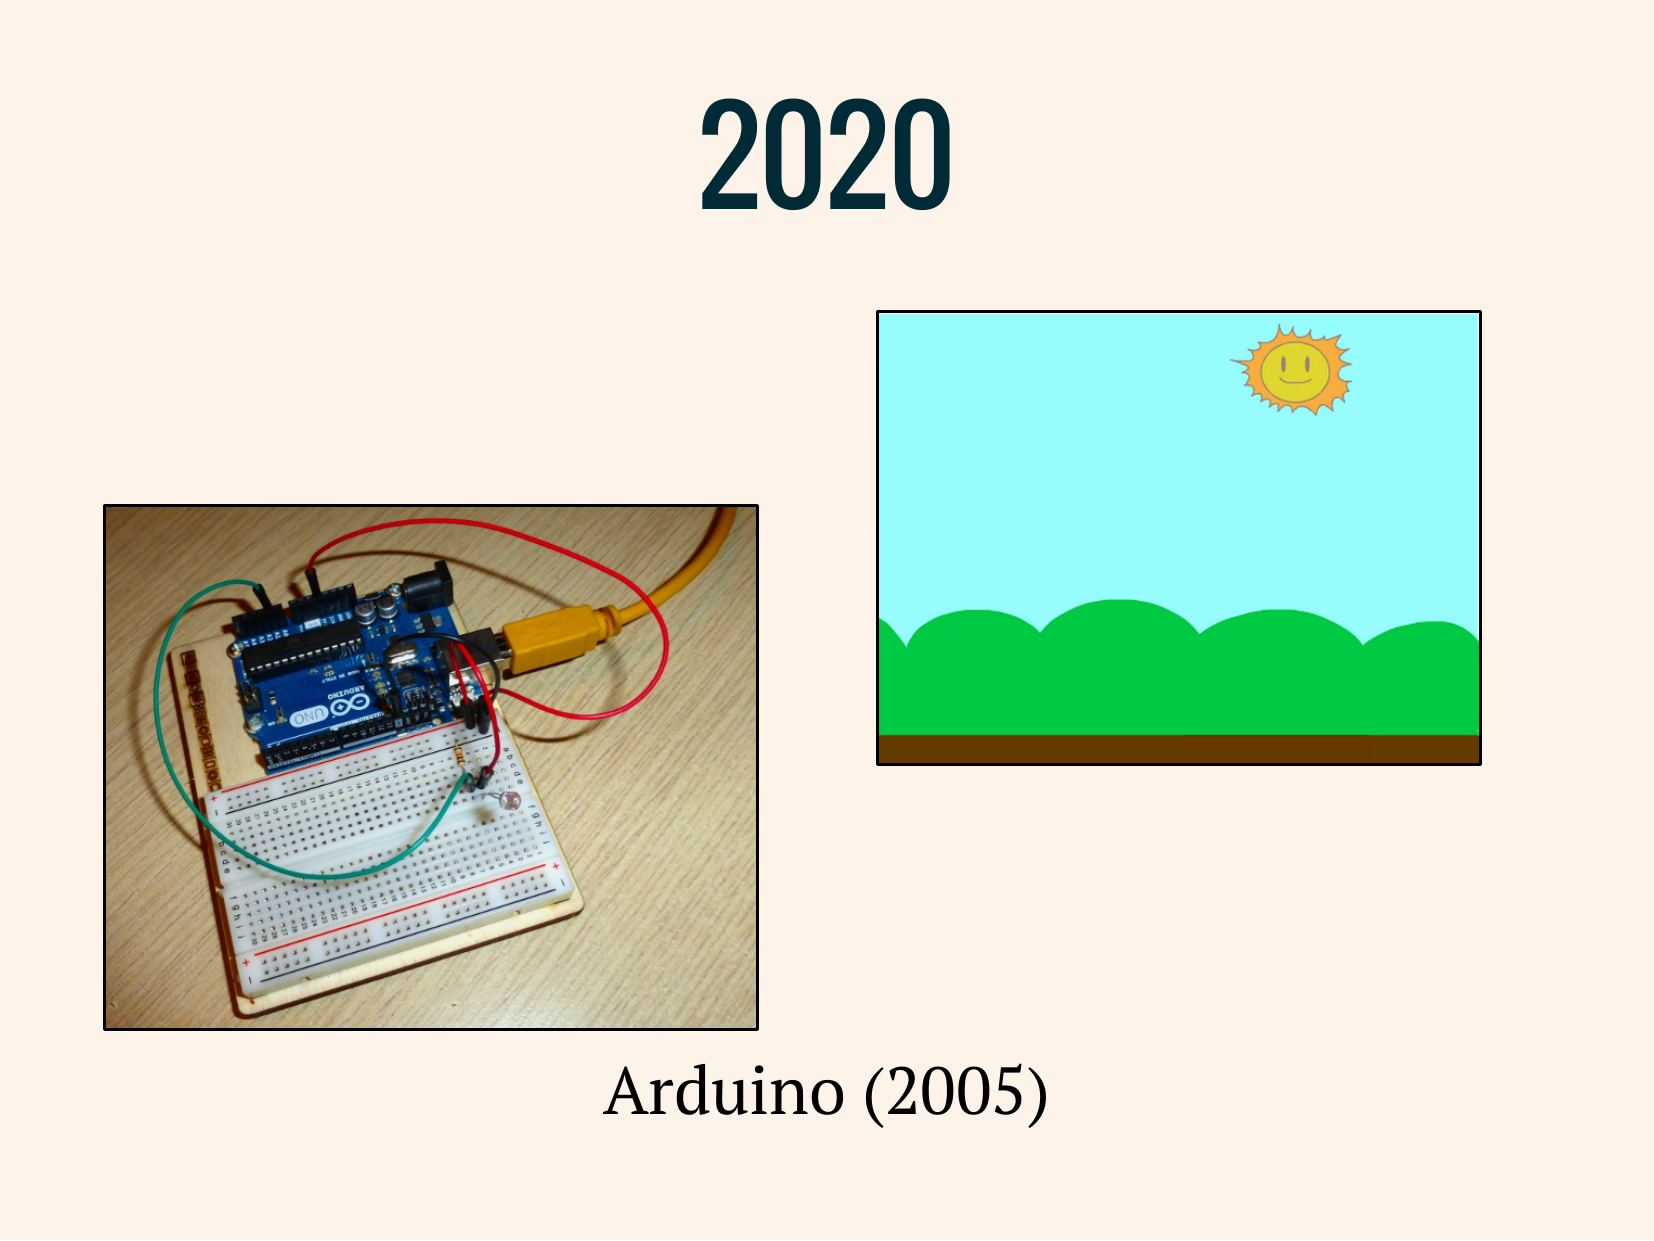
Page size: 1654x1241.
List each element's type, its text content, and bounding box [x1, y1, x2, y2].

picture [879, 313, 1479, 764]
title 2020 [82, 49, 1571, 257]
text_box Arduino (2005) [82, 1027, 1572, 1152]
picture [106, 506, 756, 1028]
